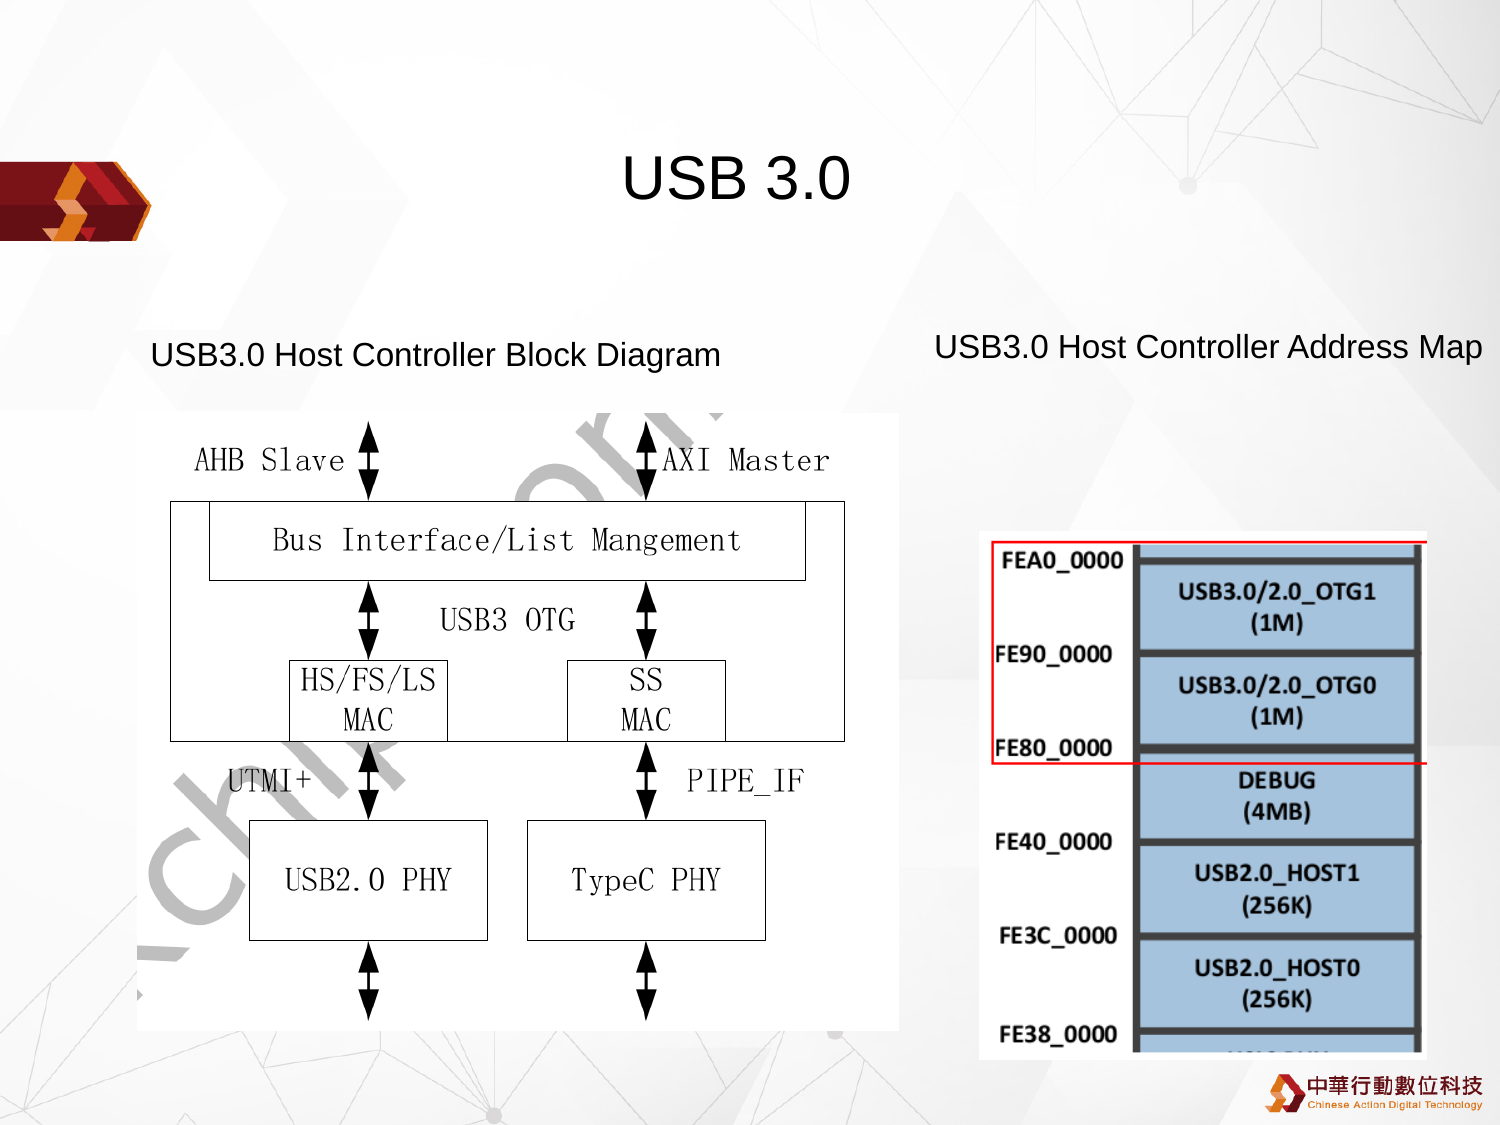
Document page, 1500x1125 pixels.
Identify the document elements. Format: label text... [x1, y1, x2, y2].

text_box USB3.0 Host Controller Block Diagram [135, 328, 808, 386]
picture [0, 0, 1500, 1125]
title USB 3.0 [107, 101, 1367, 255]
text_box USB3.0 Host Controller Address Map [919, 321, 1500, 379]
